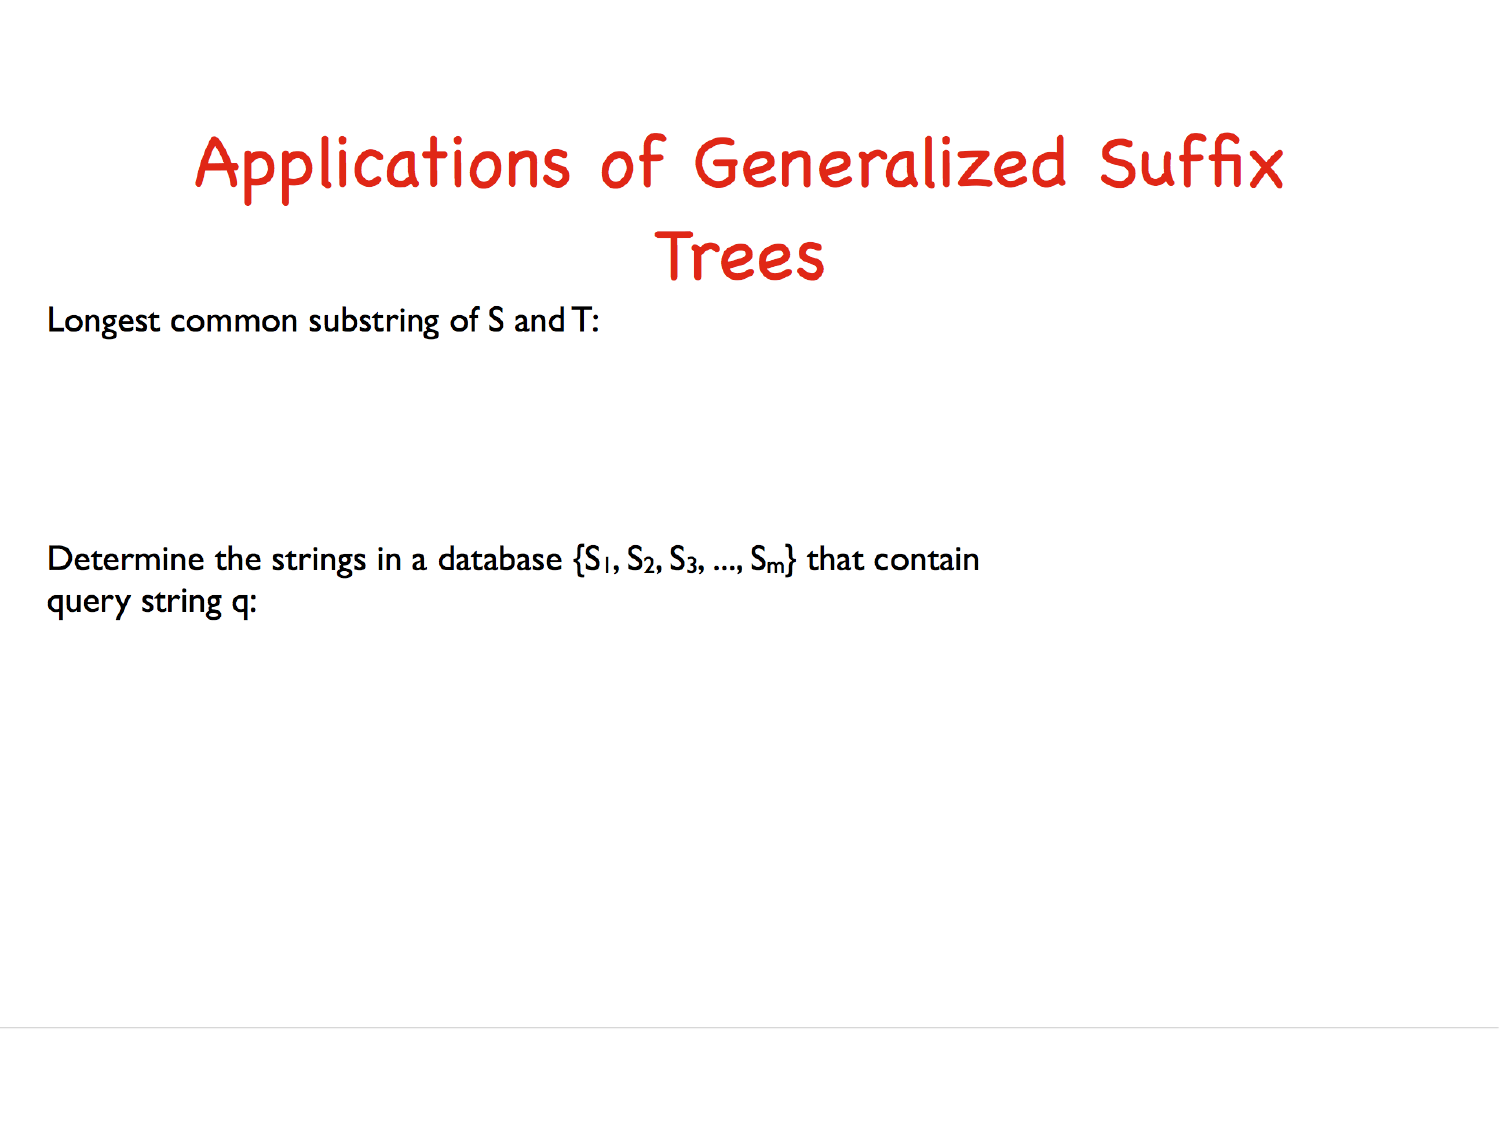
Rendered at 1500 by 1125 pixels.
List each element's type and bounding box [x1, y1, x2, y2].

picture [0, 97, 1500, 1027]
